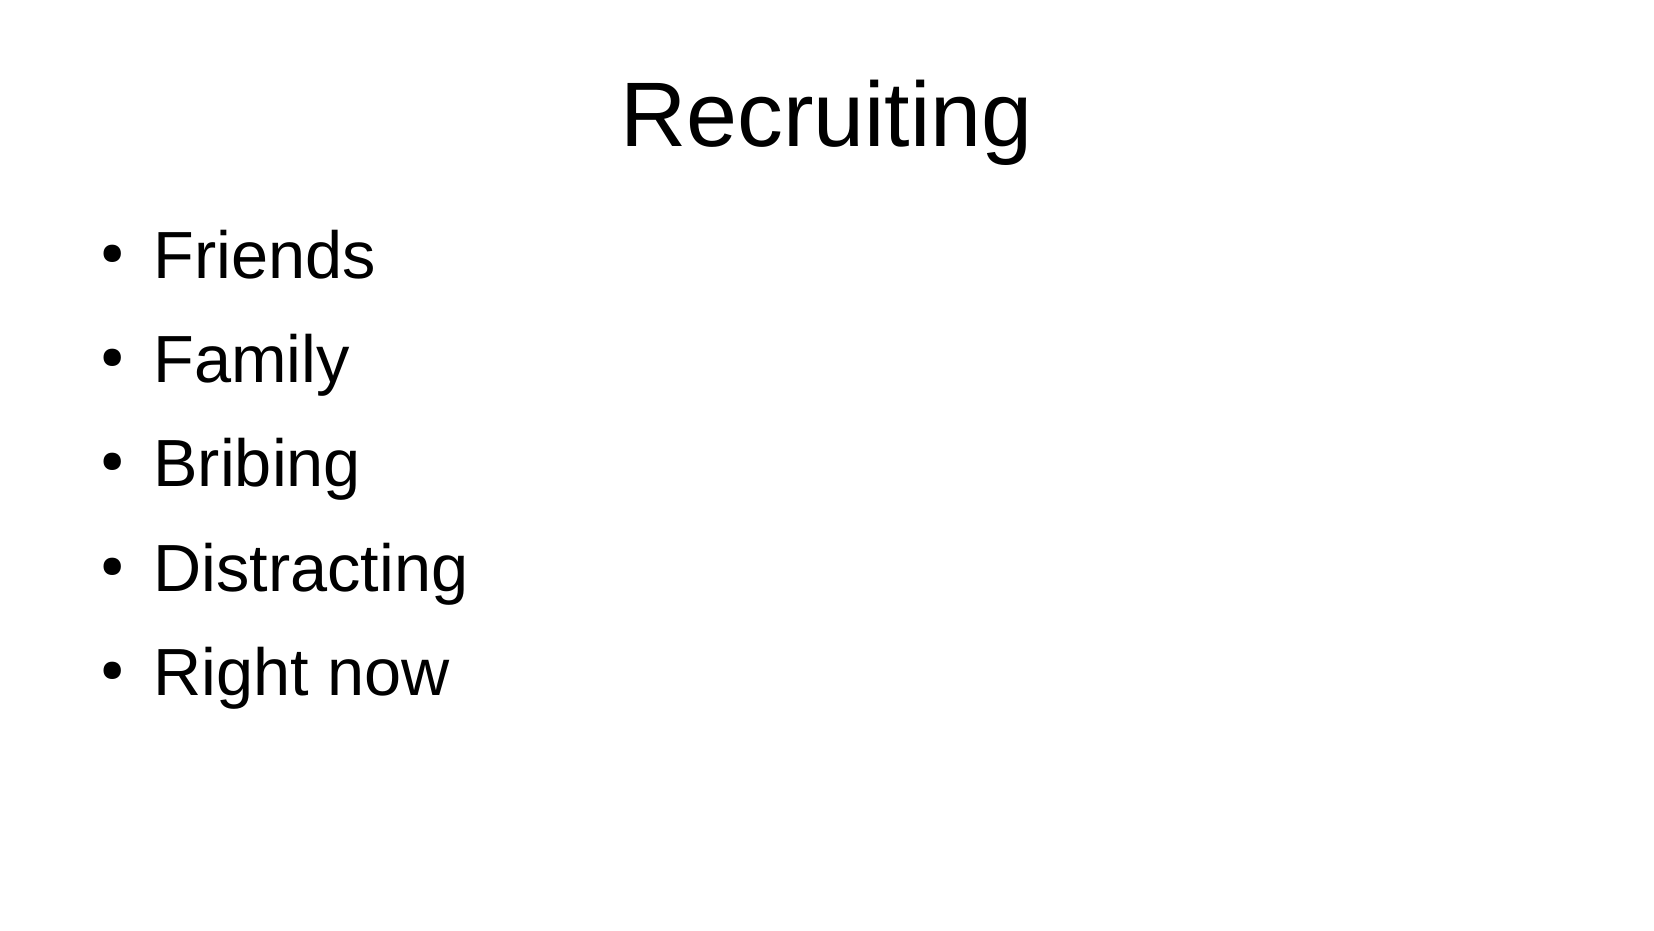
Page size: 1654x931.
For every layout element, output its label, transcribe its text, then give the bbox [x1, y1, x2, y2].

list Friends Family Bribing Distracting Right now [82, 217, 1571, 758]
title Recruiting [82, 37, 1571, 193]
